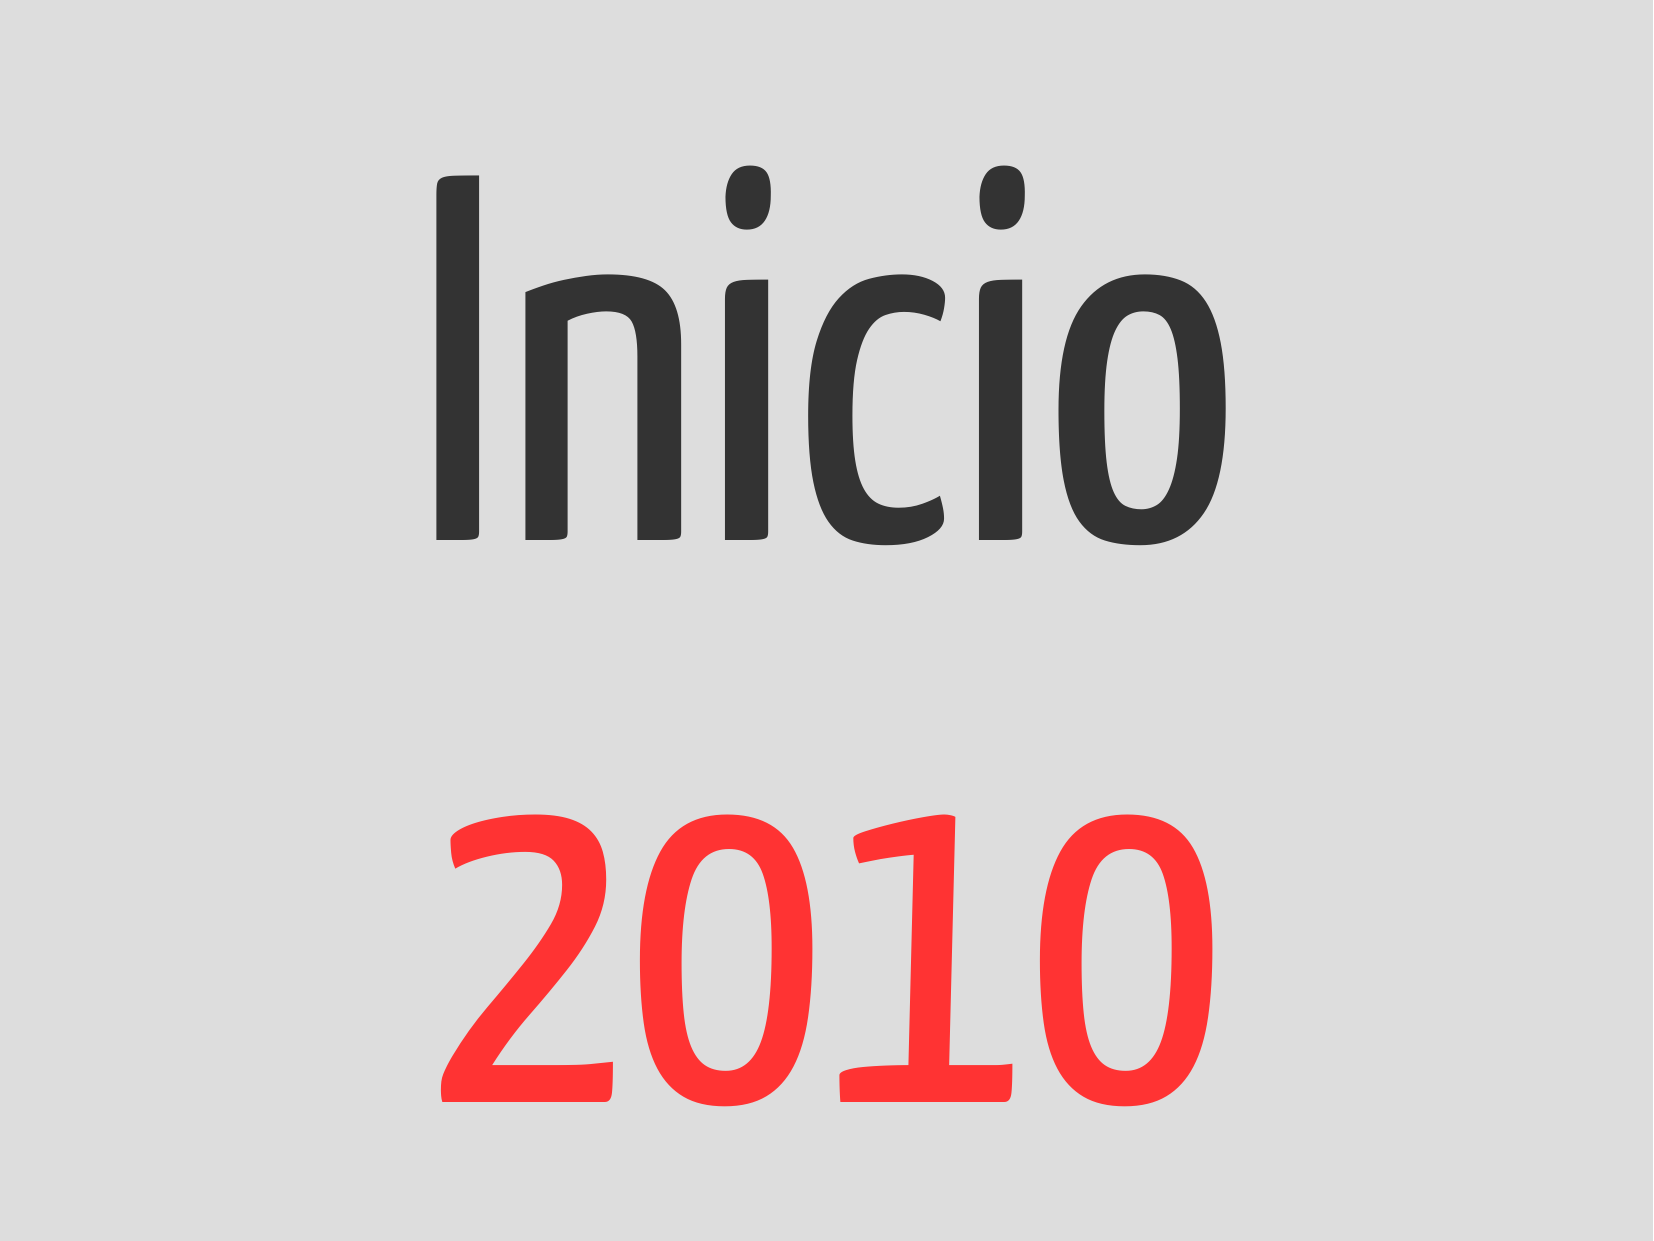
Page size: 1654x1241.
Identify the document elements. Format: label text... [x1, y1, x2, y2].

title Inicio 2010 [82, 41, 1571, 1200]
